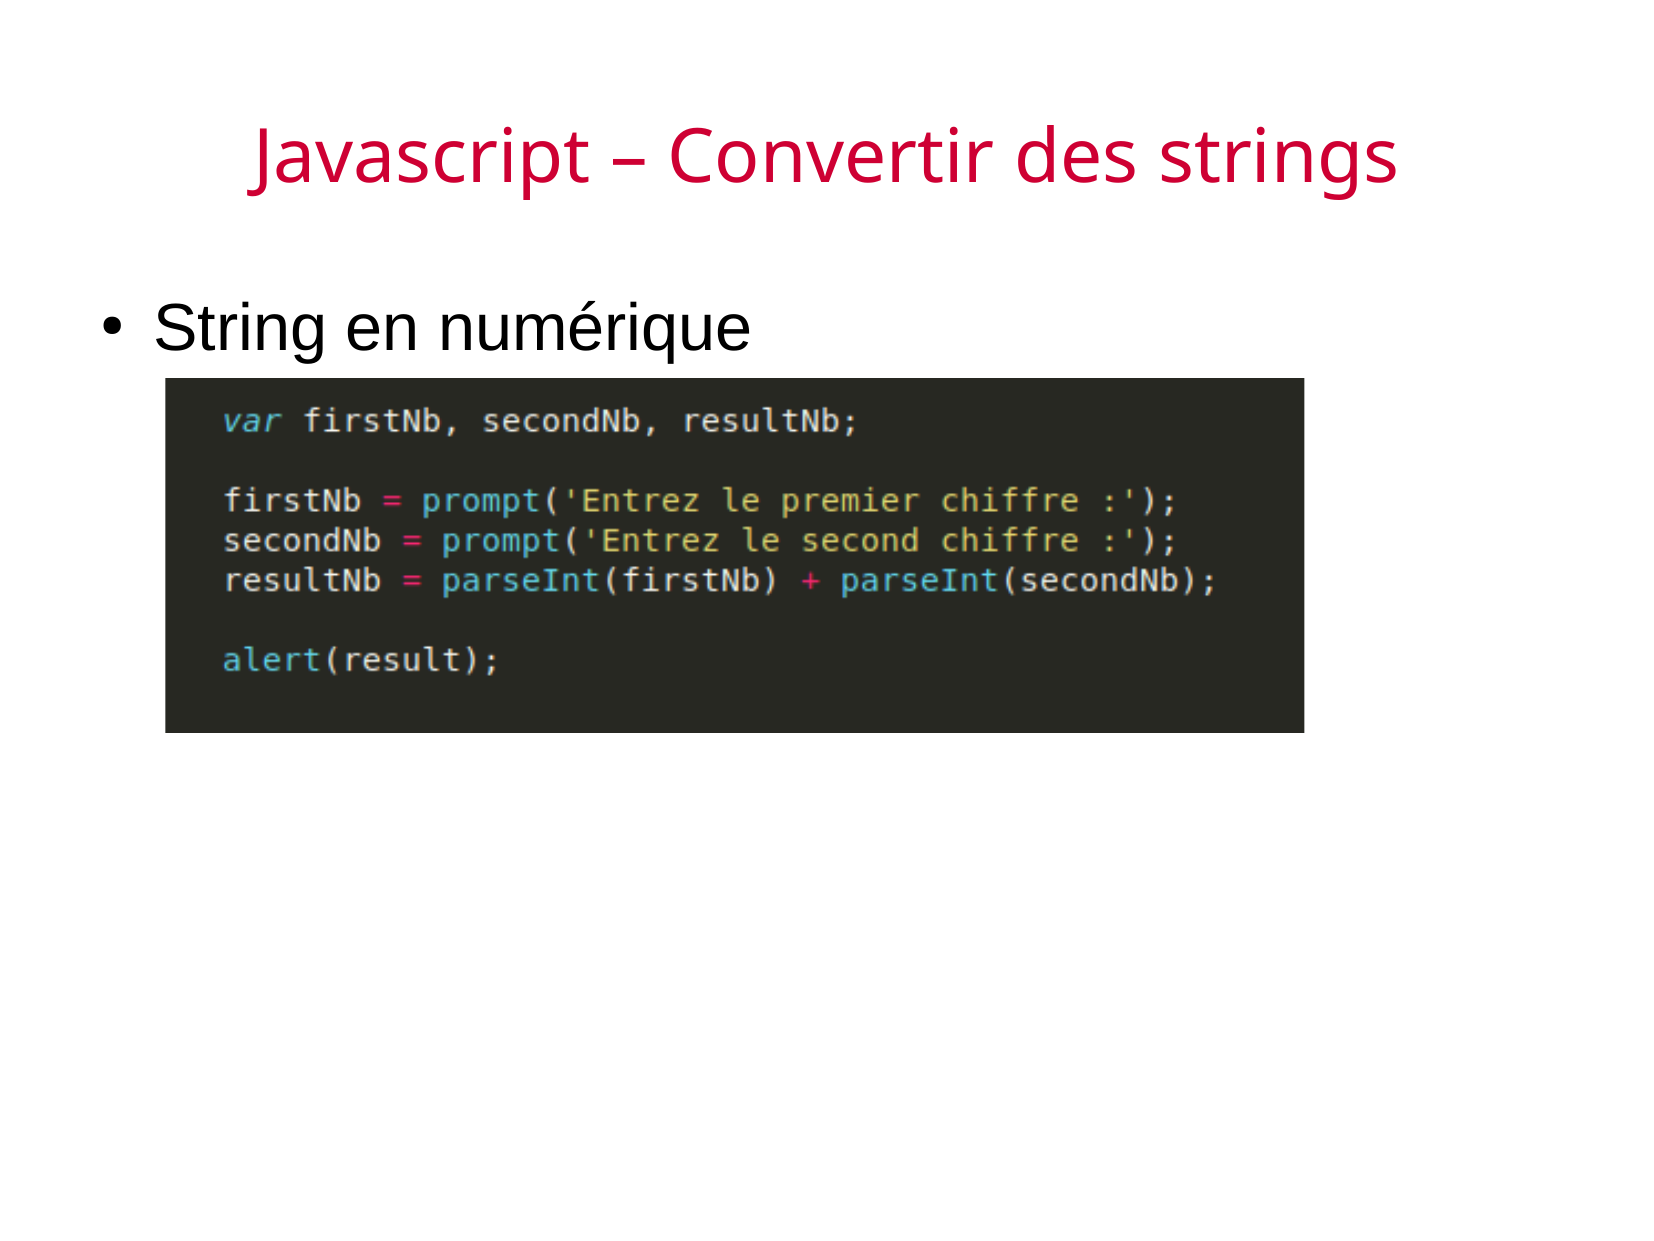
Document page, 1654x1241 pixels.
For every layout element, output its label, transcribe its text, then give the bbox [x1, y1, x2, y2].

title Javascript – Convertir des strings [82, 49, 1571, 257]
picture [165, 378, 1305, 733]
list String en numérique [82, 290, 1571, 1010]
